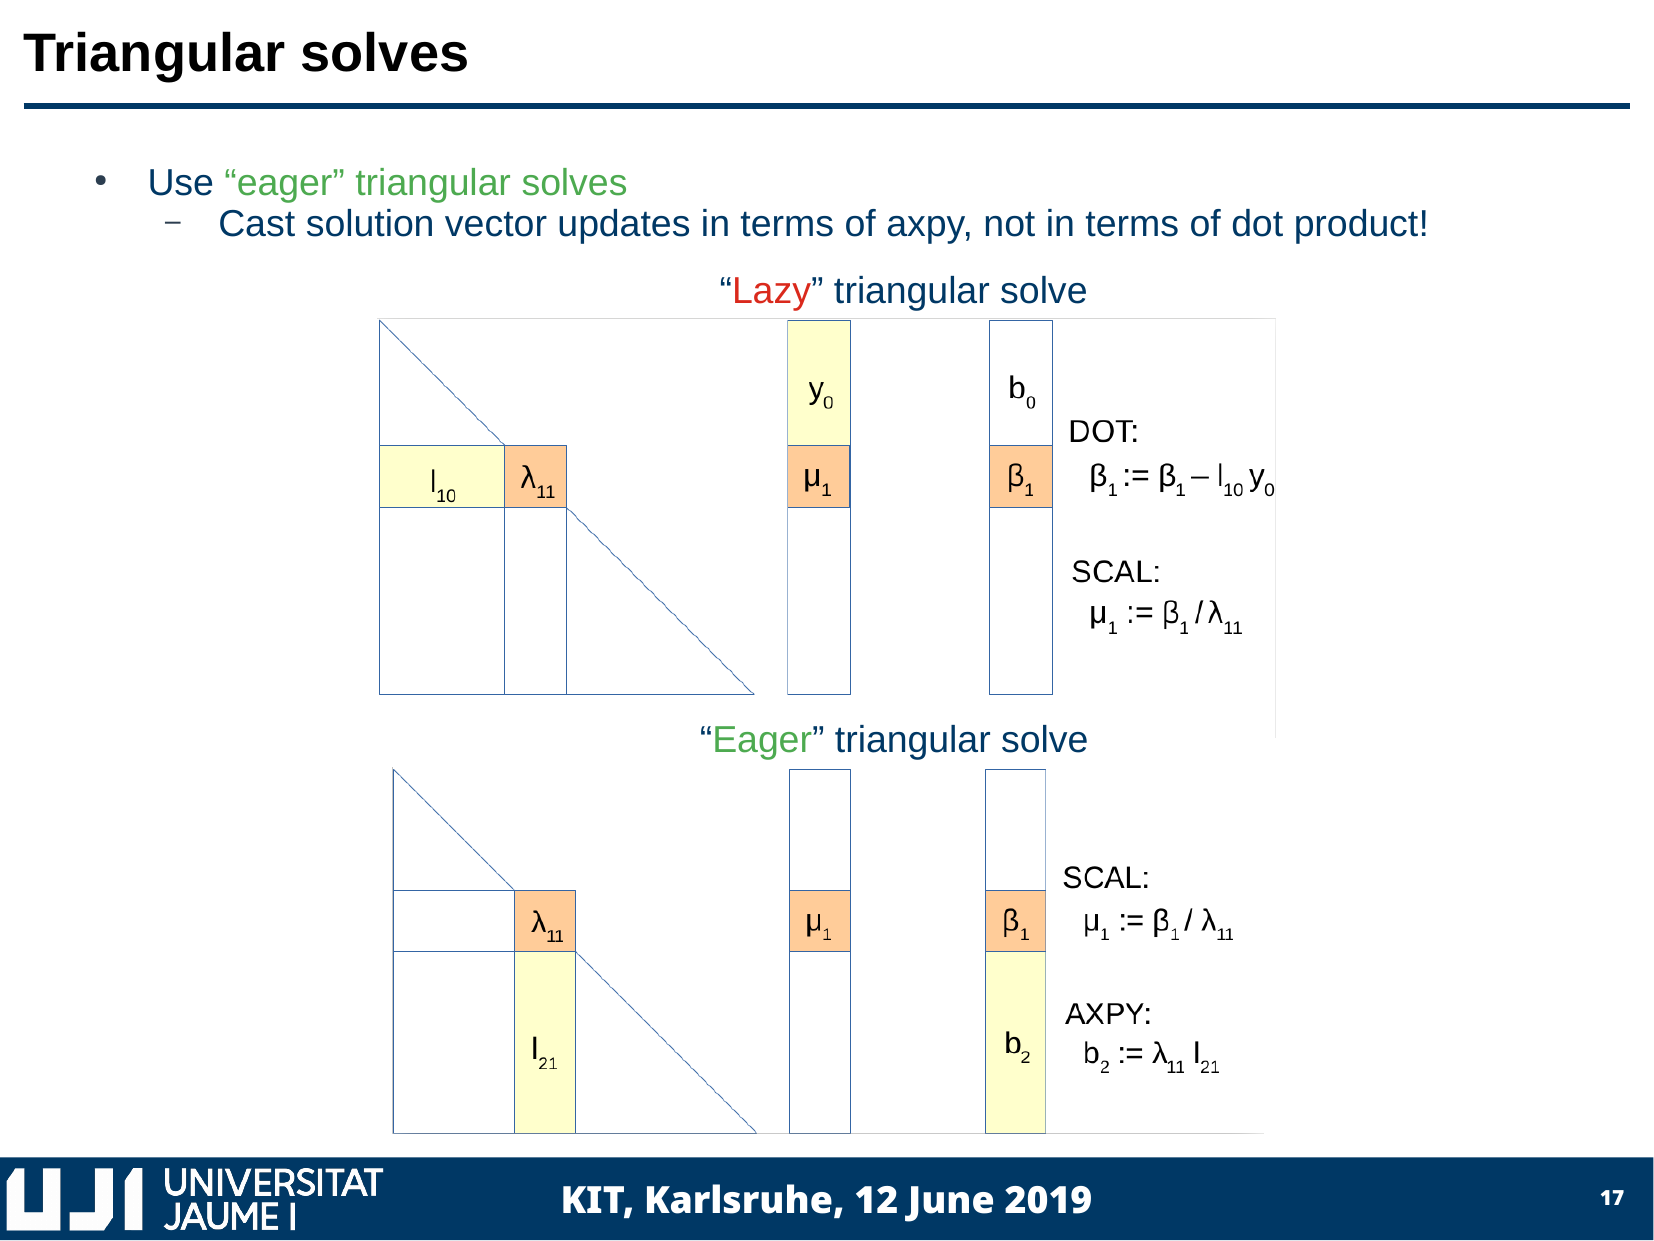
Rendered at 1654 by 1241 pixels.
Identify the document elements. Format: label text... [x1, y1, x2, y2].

text_box Use “eager” triangular solves Cast solution vector updates in terms of axpy, not in terms of dot product! [61, 153, 1583, 291]
text_box “Eager” triangular solve [685, 711, 1104, 769]
picture [0, 1158, 390, 1241]
title Triangular solves [23, 0, 1630, 107]
picture [392, 767, 1264, 1134]
text_box “Lazy” triangular solve [704, 262, 1103, 320]
picture [377, 318, 1276, 738]
